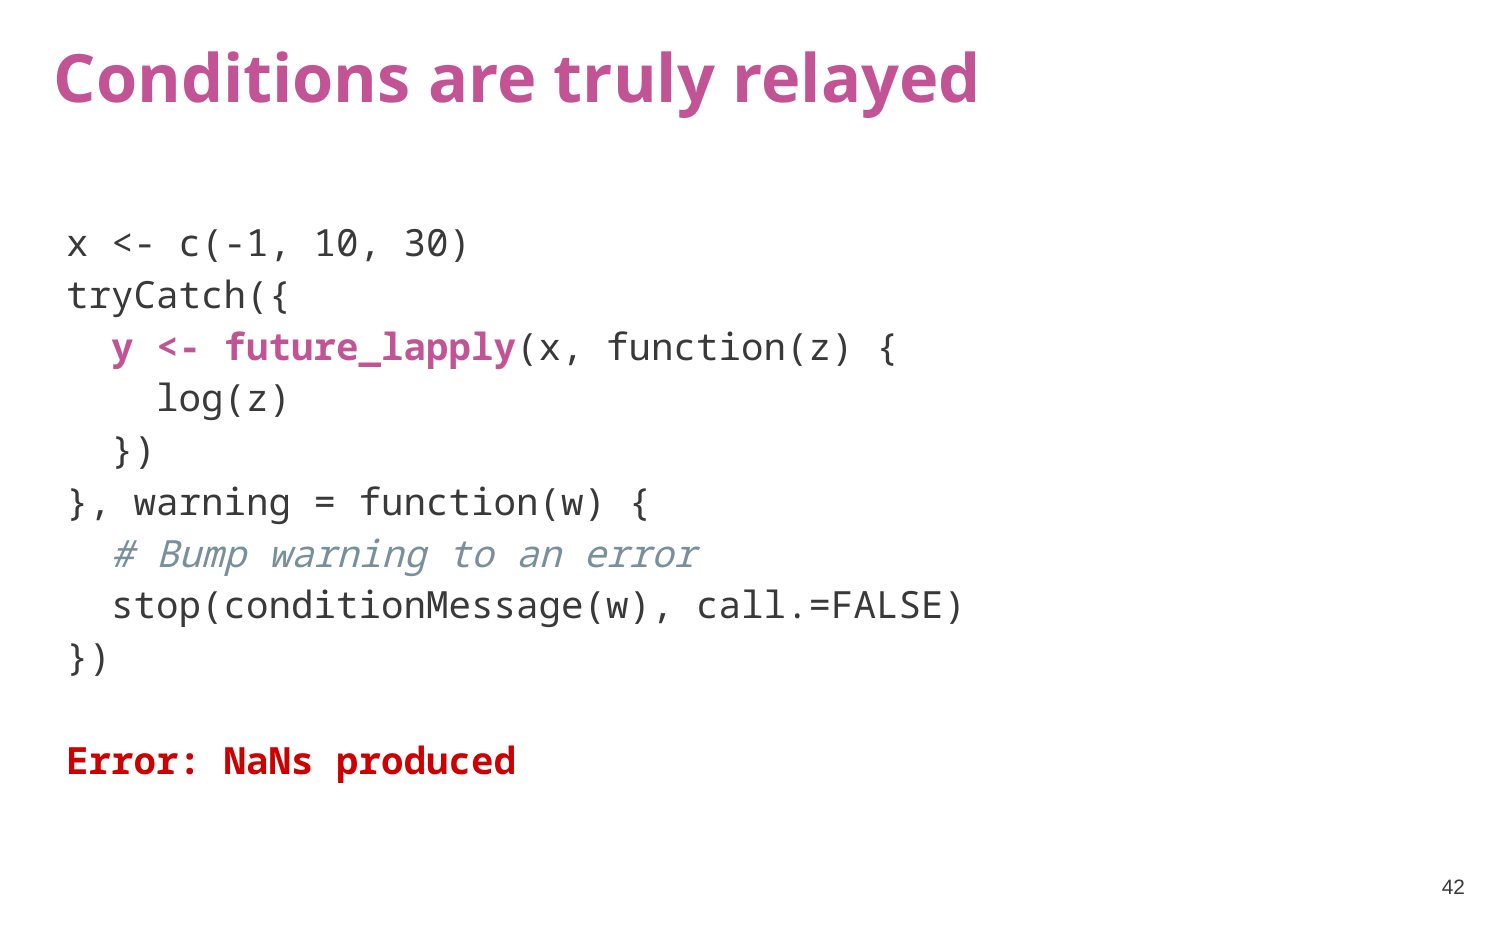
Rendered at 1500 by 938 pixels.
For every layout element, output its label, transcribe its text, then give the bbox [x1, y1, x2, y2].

list x <- c(-1, 10, 30) tryCatch({ y <- future_lapply(x, function(z) { log(z) }) }, warning = function(w) { # Bump warning to an error stop(conditionMessage(w), call.=FALSE) }) Error: NaNs produced [51, 197, 1367, 828]
slide_number <number> [1389, 849, 1480, 922]
title Conditions are truly relayed [38, 20, 1500, 143]
